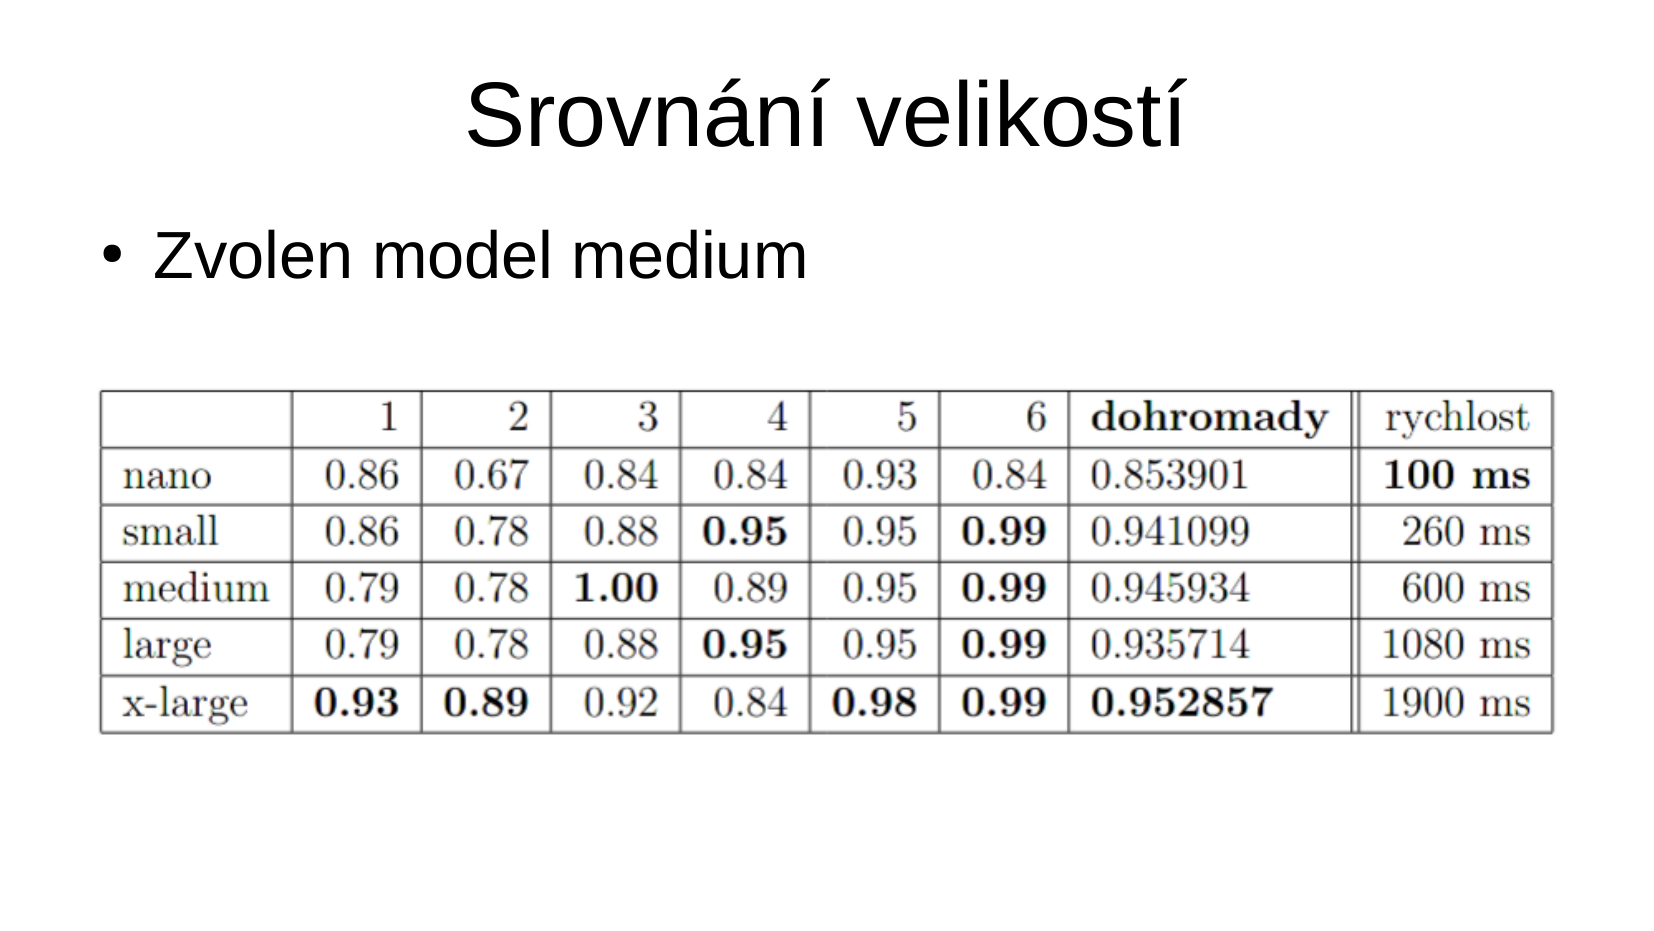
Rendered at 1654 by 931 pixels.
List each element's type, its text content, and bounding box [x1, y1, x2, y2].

list Zvolen model medium [82, 217, 1571, 758]
title Srovnání velikostí [82, 37, 1571, 193]
